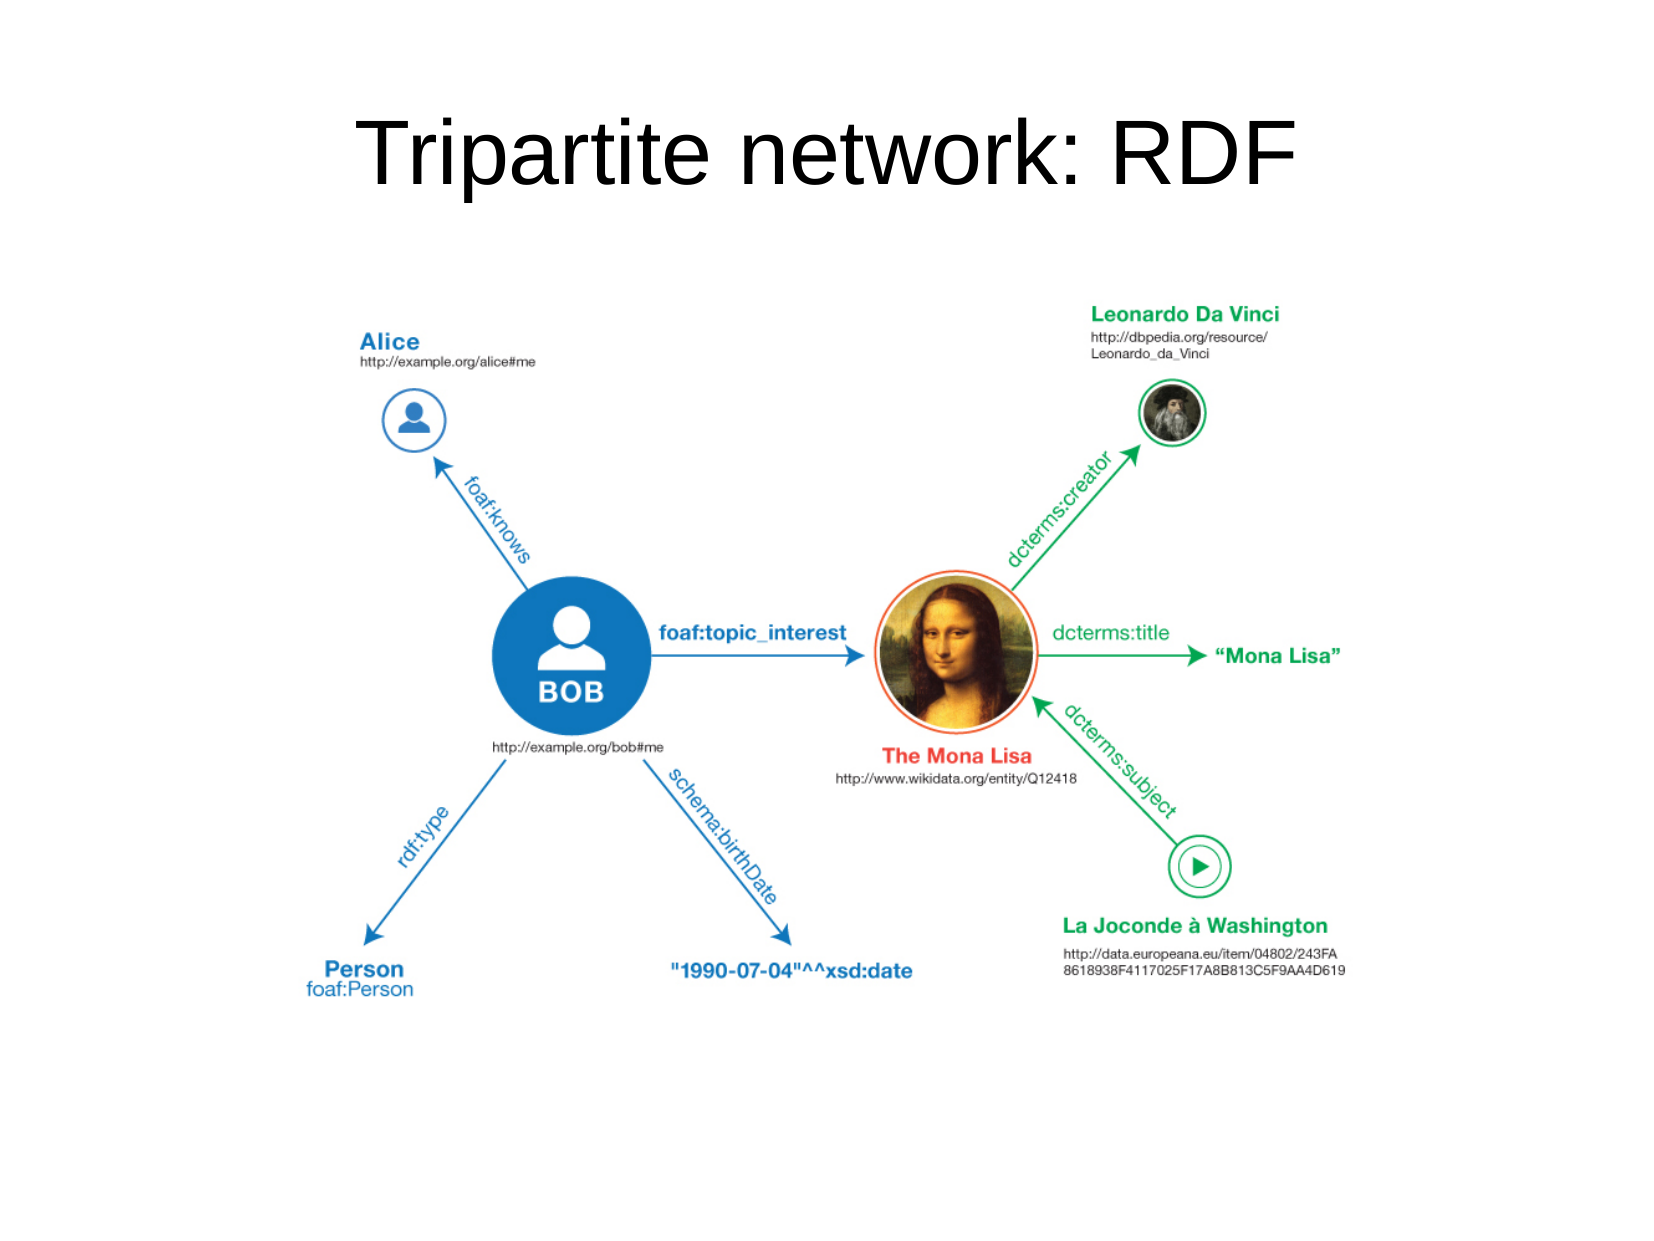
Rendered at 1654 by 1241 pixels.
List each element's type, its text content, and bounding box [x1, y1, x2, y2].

picture [298, 290, 1355, 1010]
title Tripartite network: RDF [82, 49, 1571, 257]
